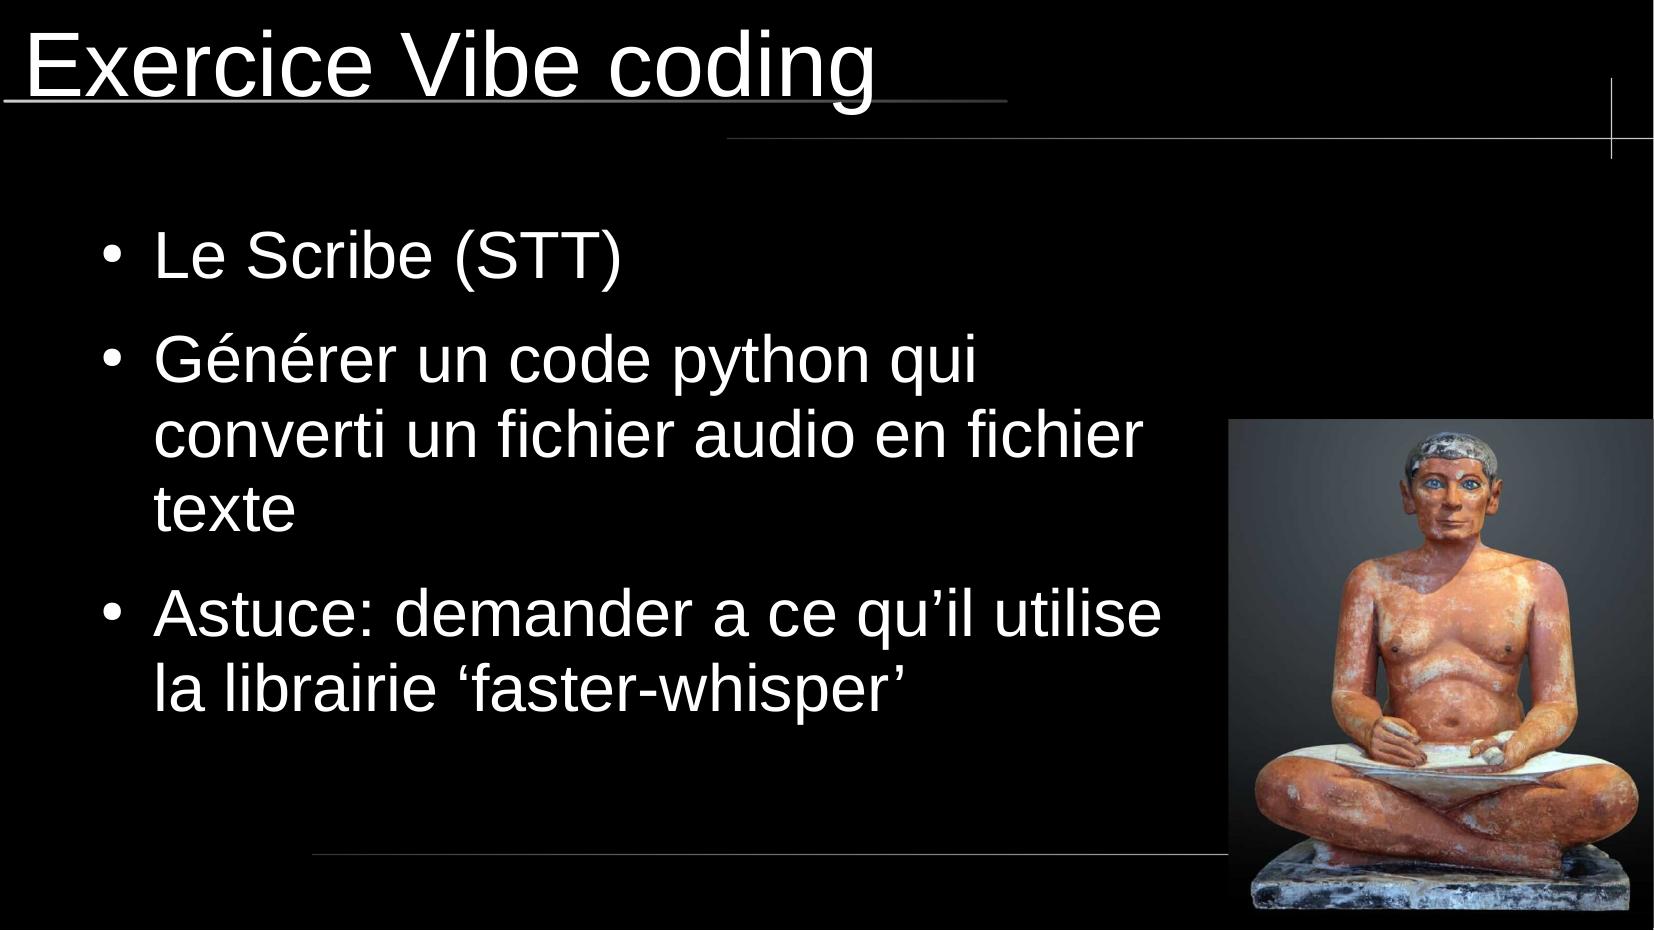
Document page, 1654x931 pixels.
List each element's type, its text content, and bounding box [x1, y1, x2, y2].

picture [1228, 419, 1654, 928]
title Exercice Vibe coding [23, 11, 1589, 119]
list Le Scribe (STT) Générer un code python qui converti un fichier audio en fichier texte Astuce: demander a ce qu’il utilise la librairie ‘faster-whisper’ [82, 217, 1229, 758]
